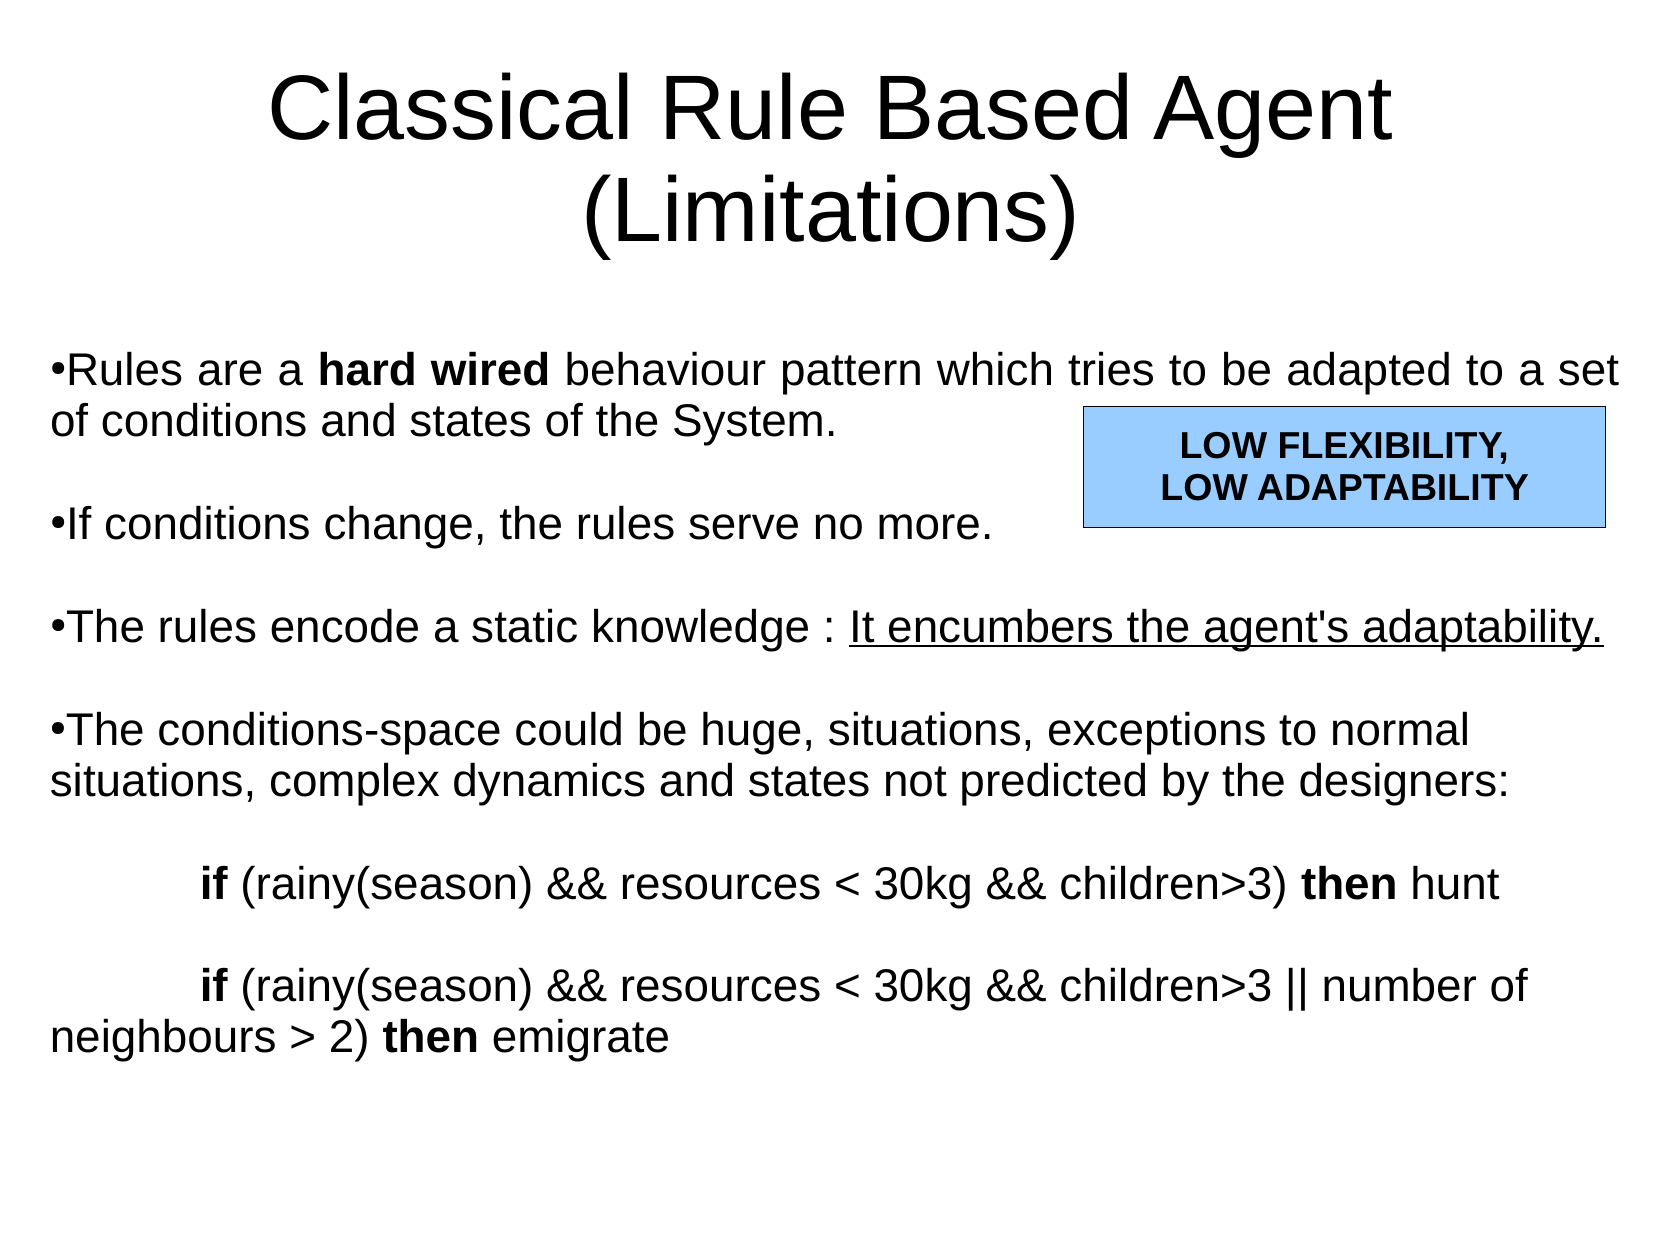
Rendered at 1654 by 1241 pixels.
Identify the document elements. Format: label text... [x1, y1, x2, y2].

title Classical Rule Based Agent (Limitations) [86, 55, 1576, 263]
text_box The conditions-space could be huge, situations, exceptions to normal situations, complex dynamics and states not predicted by the designers: if (rainy(season) && resources < 30kg && children>3) then hunt if (rainy(season) && resources < 30kg && children>3 || number of neighbours > 2) then emigrate [34, 733, 1567, 1085]
text_box Rules are a hard wired behaviour pattern which tries to be adapted to a set of conditions and states of the System. If conditions change, the rules serve no more. The rules encode a static knowledge : It encumbers the agent's adaptability. [35, 327, 1635, 669]
text_box LOW FLEXIBILITY, LOW ADAPTABILITY [1083, 406, 1606, 528]
